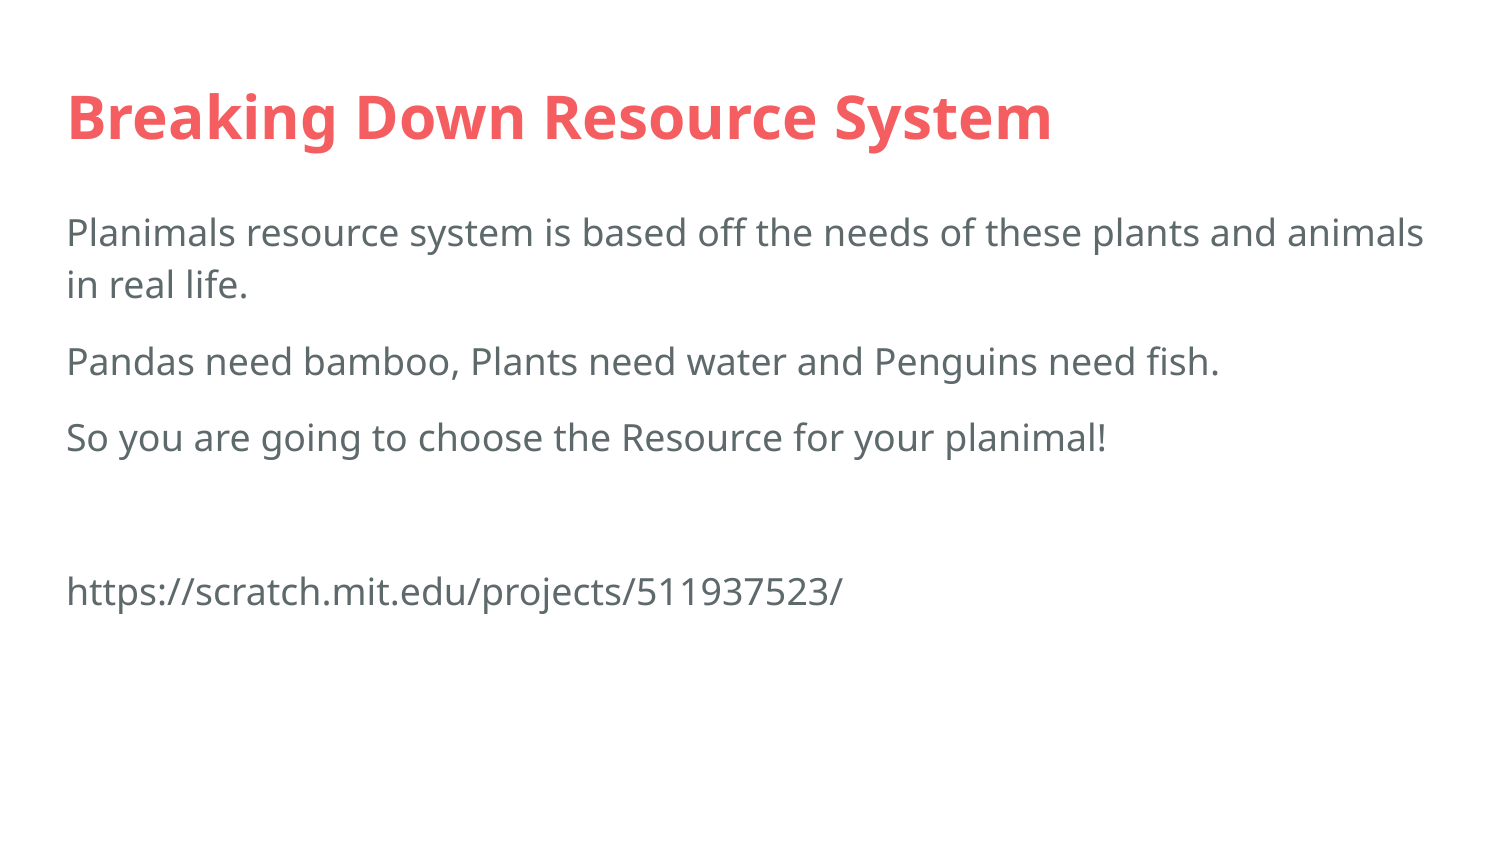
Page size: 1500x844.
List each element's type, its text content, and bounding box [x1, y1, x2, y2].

title Breaking Down Resource System [51, 64, 1449, 167]
list Planimals resource system is based off the needs of these plants and animals in real life. Pandas need bamboo, Plants need water and Penguins need fish. So you are going to choose the Resource for your planimal! https://scratch.mit.edu/projects/511937523/ [51, 187, 1449, 748]
